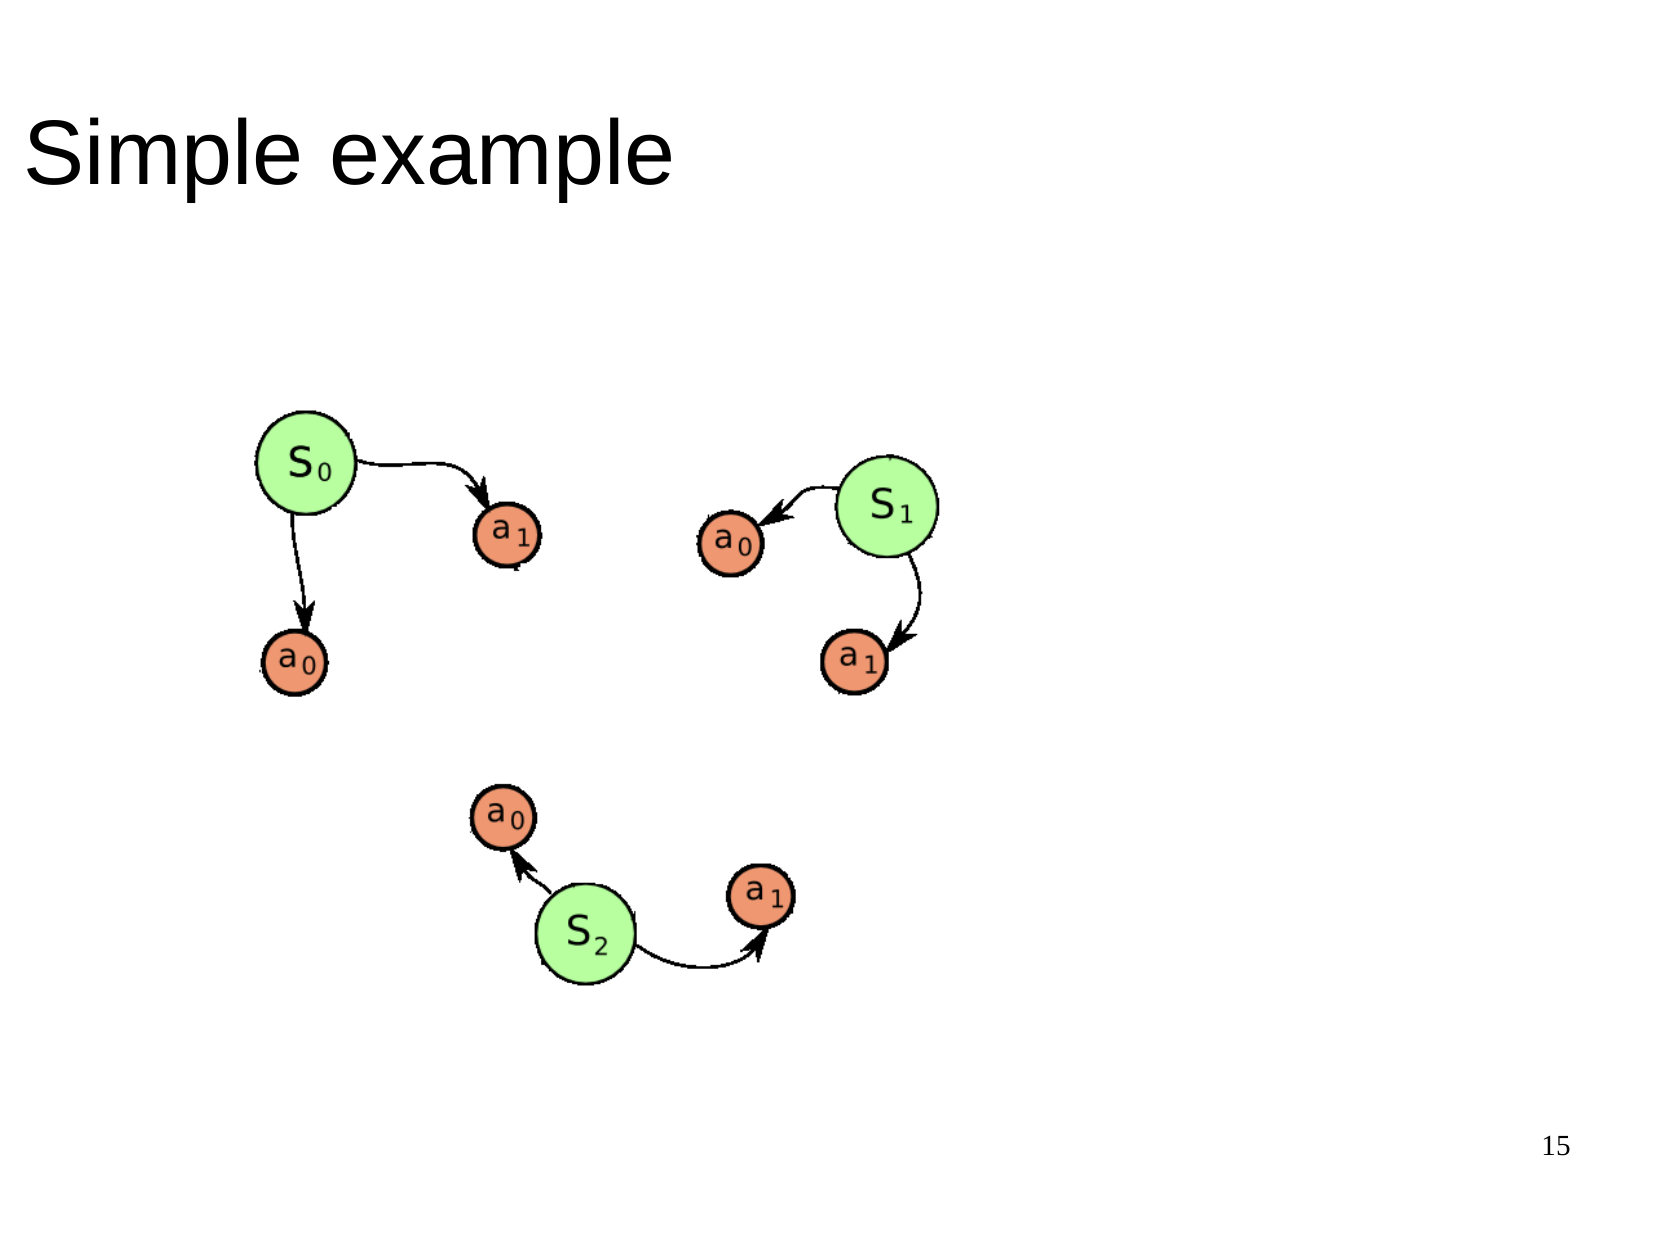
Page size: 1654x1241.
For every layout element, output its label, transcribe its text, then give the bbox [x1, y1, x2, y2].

title Simple example [23, 49, 1512, 257]
picture [32, 317, 1066, 1087]
